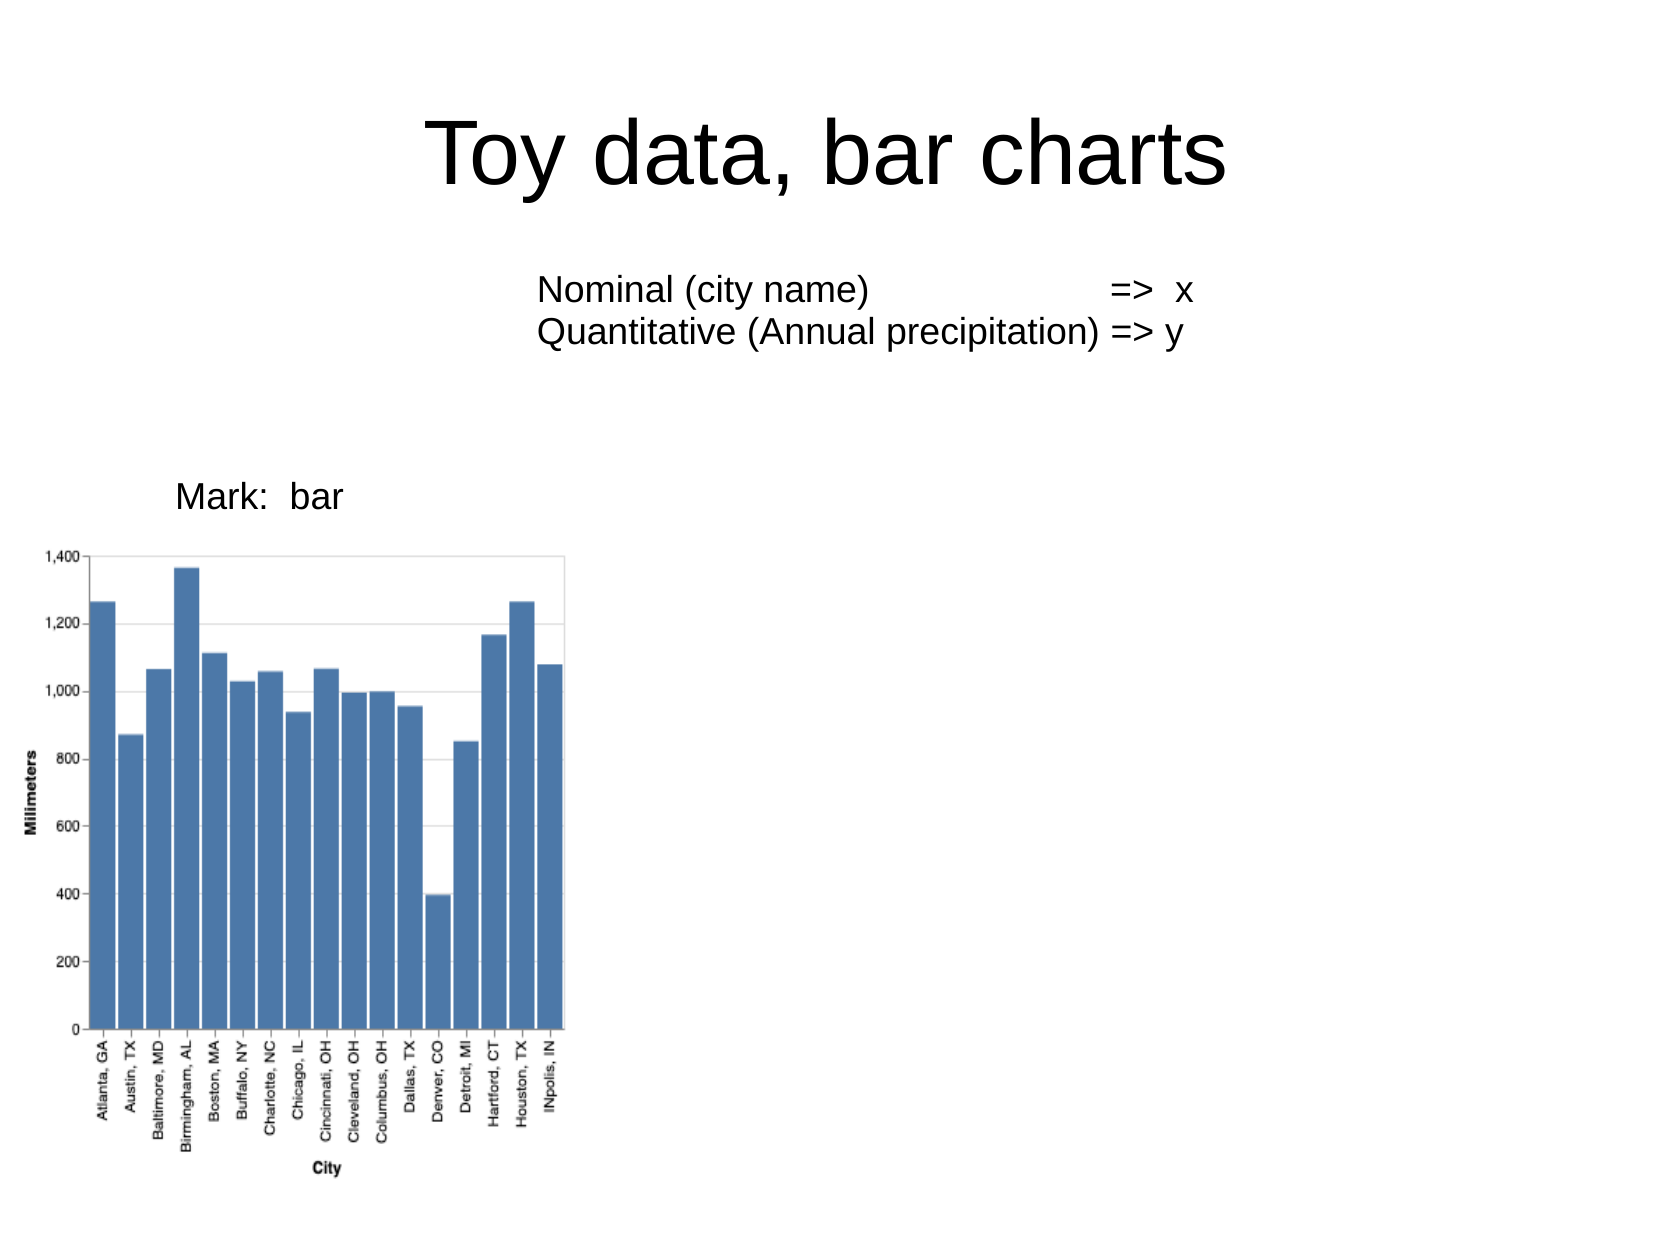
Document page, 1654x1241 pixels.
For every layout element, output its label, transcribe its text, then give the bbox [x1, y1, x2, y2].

picture [15, 540, 571, 1186]
title Toy data, bar charts [82, 49, 1571, 257]
text_box Mark: bar [150, 468, 359, 526]
text_box Nominal (city name) => x Quantitative (Annual precipitation) => y [522, 261, 1209, 361]
